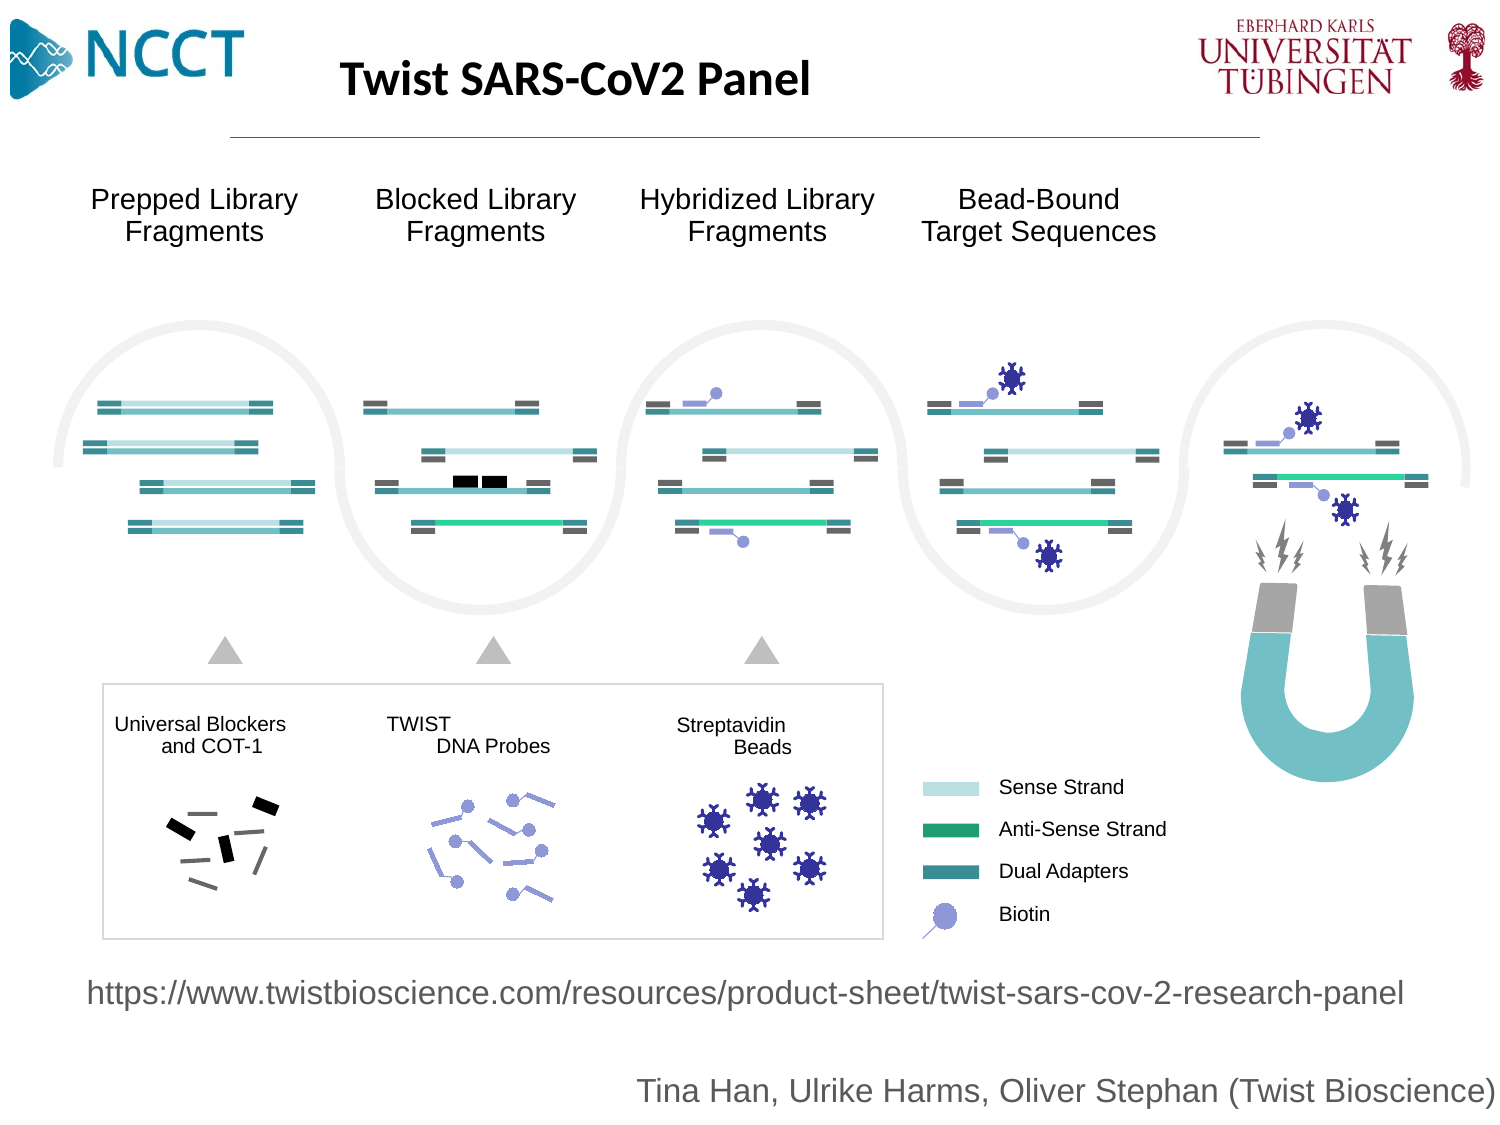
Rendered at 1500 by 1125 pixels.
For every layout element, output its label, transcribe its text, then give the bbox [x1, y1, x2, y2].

text_box [1223, 448, 1400, 455]
text_box [1395, 542, 1408, 576]
text_box Blocked Library Fragments [353, 184, 599, 300]
text_box [102, 684, 884, 940]
text_box [956, 528, 981, 534]
text_box [374, 475, 551, 495]
text_box [939, 488, 1116, 495]
text_box [82, 440, 259, 447]
text_box [1252, 473, 1429, 480]
text_box [139, 488, 316, 495]
text_box Streptavidin Beads [655, 714, 871, 760]
picture [1198, 19, 1485, 94]
text_box [1317, 488, 1330, 502]
text_box [1223, 440, 1248, 447]
text_box [927, 401, 952, 407]
text_box [1379, 520, 1393, 576]
text_box [959, 401, 984, 407]
text_box [988, 527, 1013, 534]
text_box [421, 448, 597, 455]
text_box [675, 519, 851, 526]
text_box [645, 401, 822, 415]
text_box [923, 865, 980, 880]
text_box Dual Adapters [998, 860, 1252, 884]
text_box [983, 456, 1008, 463]
text_box [374, 480, 399, 486]
text_box [1275, 518, 1290, 574]
picture [10, 19, 245, 102]
text_box TWIST DNA Probes [371, 713, 616, 758]
text_box [710, 387, 723, 400]
text_box [572, 456, 597, 463]
text_box [127, 519, 304, 526]
text_box [1283, 426, 1296, 440]
text_box [411, 527, 436, 534]
text_box [1359, 541, 1371, 575]
text_box [1091, 478, 1116, 487]
text_box [983, 448, 1160, 455]
text_box [744, 635, 780, 664]
text_box [923, 781, 980, 796]
text_box [1017, 537, 1030, 550]
text_box [709, 528, 734, 535]
text_box [658, 479, 683, 486]
text_box [1255, 539, 1267, 573]
text_box Sense Strand [998, 776, 1252, 800]
text_box [1240, 582, 1414, 783]
text_box Biotin [998, 903, 1252, 926]
text_box [53, 319, 1471, 616]
text_box [923, 823, 980, 838]
text_box [1375, 440, 1400, 447]
text_box [1078, 401, 1103, 407]
text_box [826, 527, 851, 534]
text_box [658, 488, 834, 494]
text_box [809, 479, 834, 486]
text_box [1289, 482, 1314, 488]
text_box [939, 478, 964, 487]
text_box Twist SARS-CoV2 Panel [324, 37, 1117, 113]
text_box [737, 535, 750, 548]
text_box [702, 448, 878, 462]
text_box Prepped Library Fragments [72, 184, 318, 248]
text_box [475, 635, 512, 664]
text_box [363, 408, 540, 415]
text_box Hybridized Library Fragments [635, 184, 880, 300]
text_box [515, 400, 540, 407]
text_box [1108, 528, 1133, 534]
text_box Universal Blockers and COT-1 [102, 713, 322, 758]
text_box [1255, 440, 1280, 447]
text_box [956, 520, 1133, 526]
text_box [97, 408, 274, 415]
text_box [675, 527, 699, 534]
text_box Bead-Bound Target Sequences [916, 184, 1162, 300]
text_box [1404, 482, 1429, 488]
text_box https://www.twistbioscience.com/resources/product-sheet/twist-sars-cov-2-research-panel [71, 964, 1422, 1019]
text_box [421, 456, 446, 463]
text_box [1135, 456, 1160, 463]
text_box [927, 409, 1103, 415]
text_box [411, 519, 587, 526]
text_box [986, 387, 999, 400]
text_box [1291, 540, 1304, 574]
text_box [139, 480, 316, 486]
text_box Tina Han, Ulrike Harms, Oliver Stephan (Twist Bioscience) [621, 1062, 1500, 1117]
text_box [682, 400, 707, 407]
text_box [207, 635, 243, 664]
text_box [82, 448, 259, 455]
text_box [562, 527, 587, 534]
text_box [363, 400, 388, 407]
text_box [526, 480, 551, 486]
text_box [127, 527, 304, 534]
text_box Anti-Sense Strand [998, 818, 1252, 842]
text_box [97, 400, 274, 407]
text_box [933, 903, 957, 930]
text_box [1252, 482, 1277, 488]
